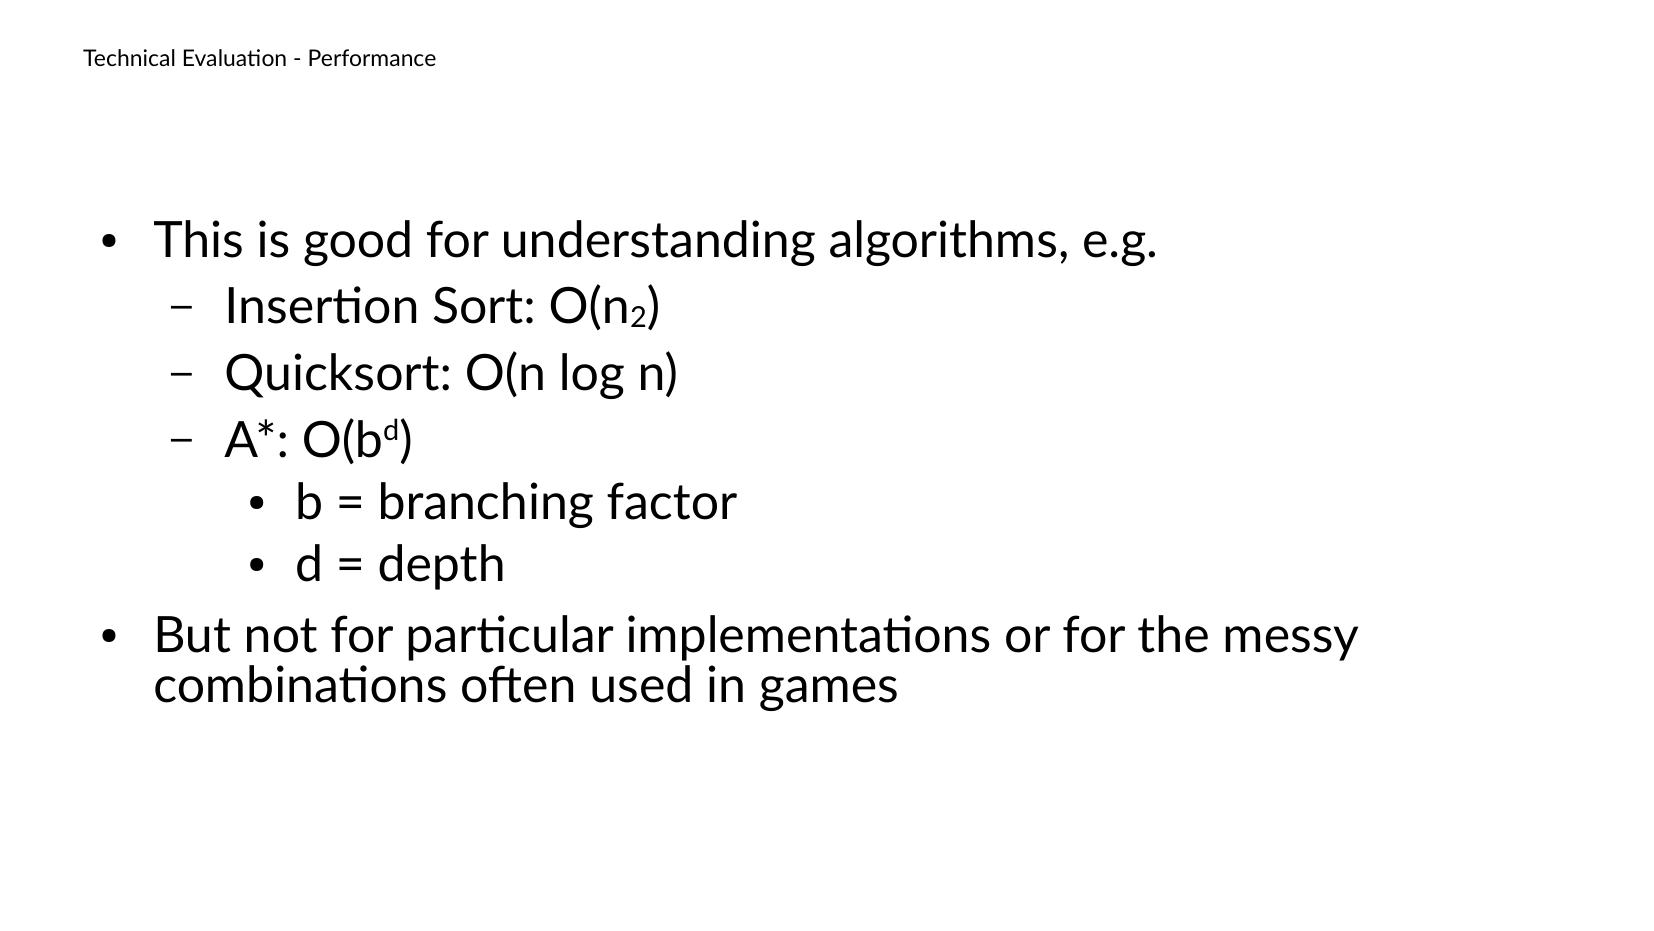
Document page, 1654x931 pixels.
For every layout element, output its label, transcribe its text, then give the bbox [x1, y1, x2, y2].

list This is good for understanding algorithms, e.g. Insertion Sort: O(n2) Quicksort: O(n log n) A*: O(bd) b = branching factor d = depth But not for particular implementations or for the messy combinations often used in games [82, 217, 1571, 839]
title Technical Evaluation - Performance [83, 0, 1571, 119]
